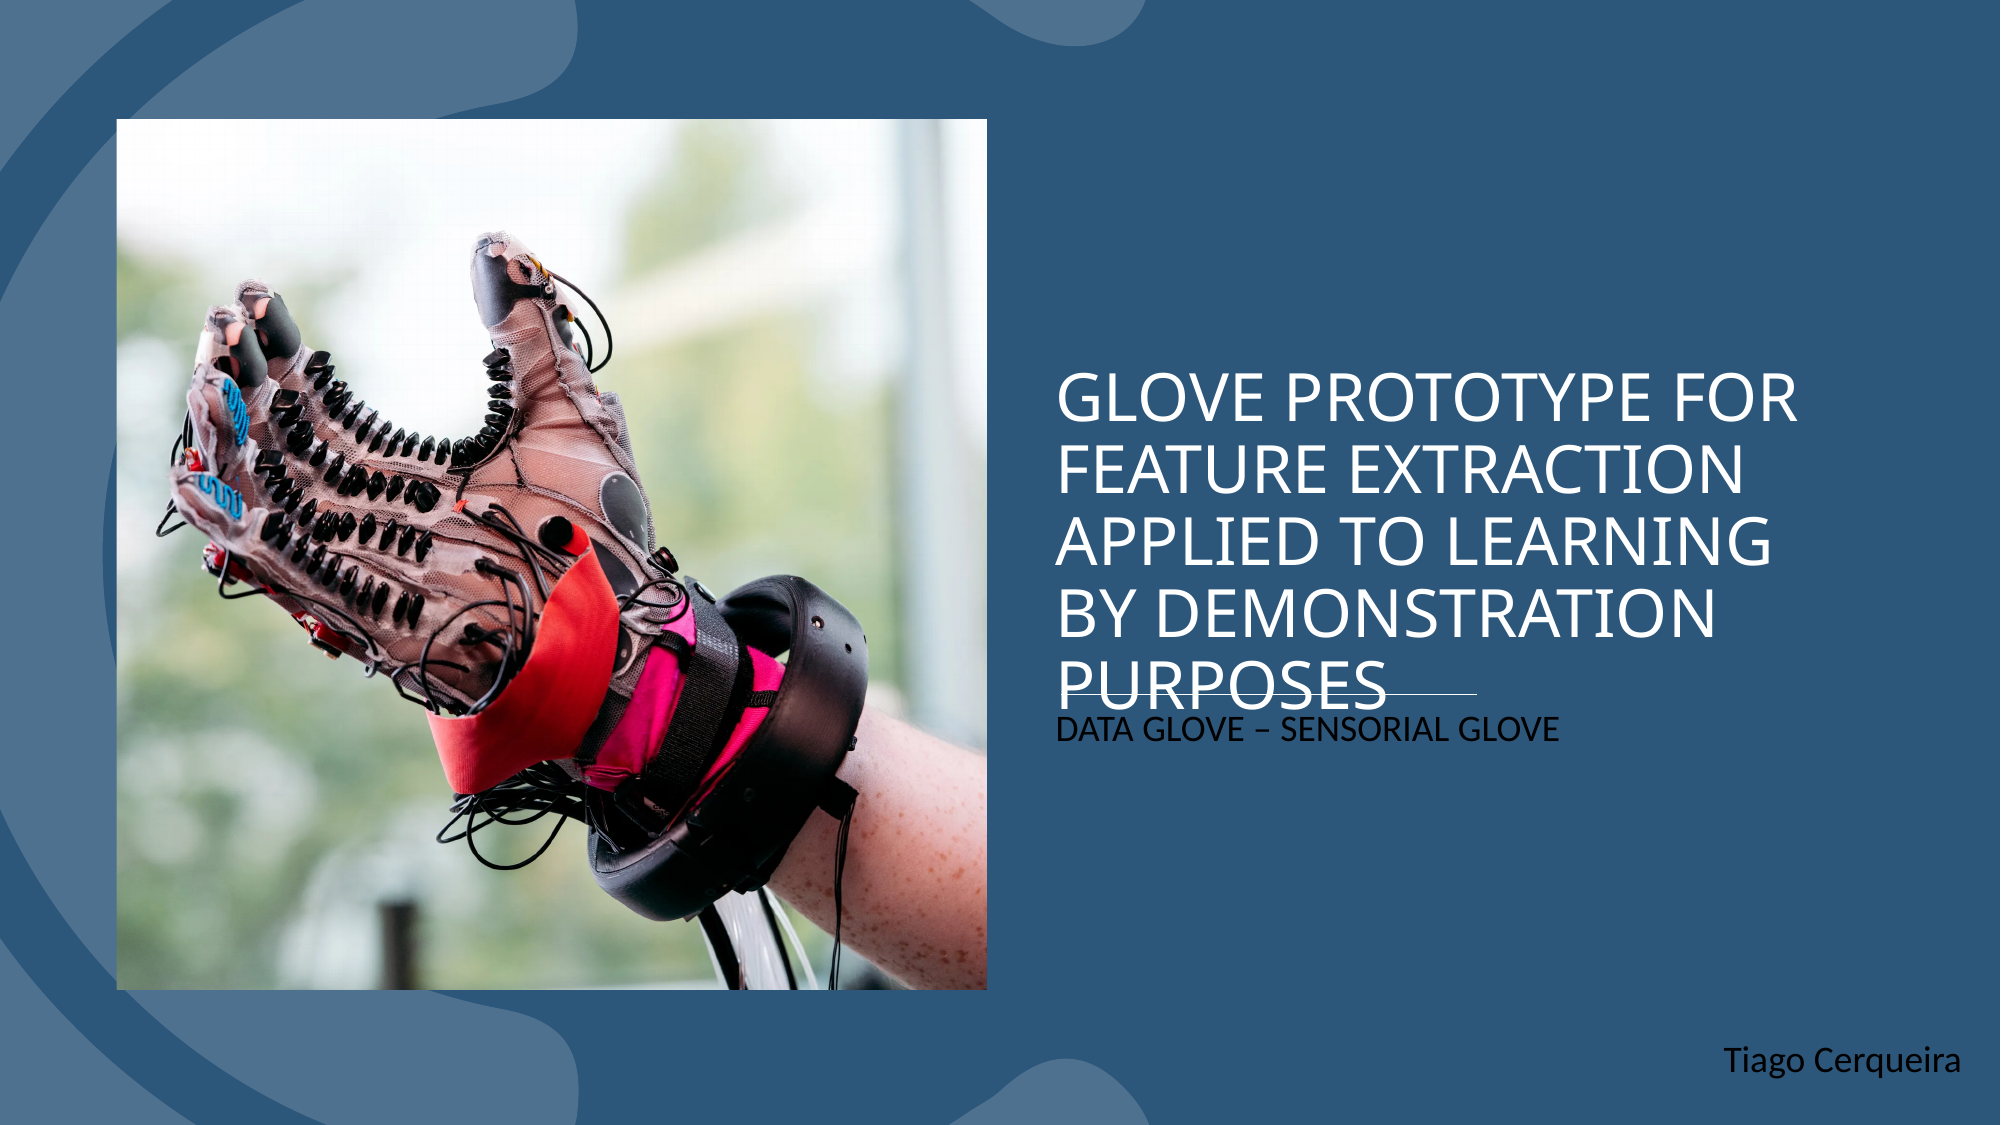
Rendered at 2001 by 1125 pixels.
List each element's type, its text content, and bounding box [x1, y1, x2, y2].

text_box Tiago Cerqueira [1708, 1027, 1988, 1088]
title Glove prototype for feature extraction applied to learning by demonstration purposes [1040, 356, 1885, 700]
picture [116, 119, 987, 990]
subtitle Data glove – Sensorial Glove [1040, 702, 1885, 785]
